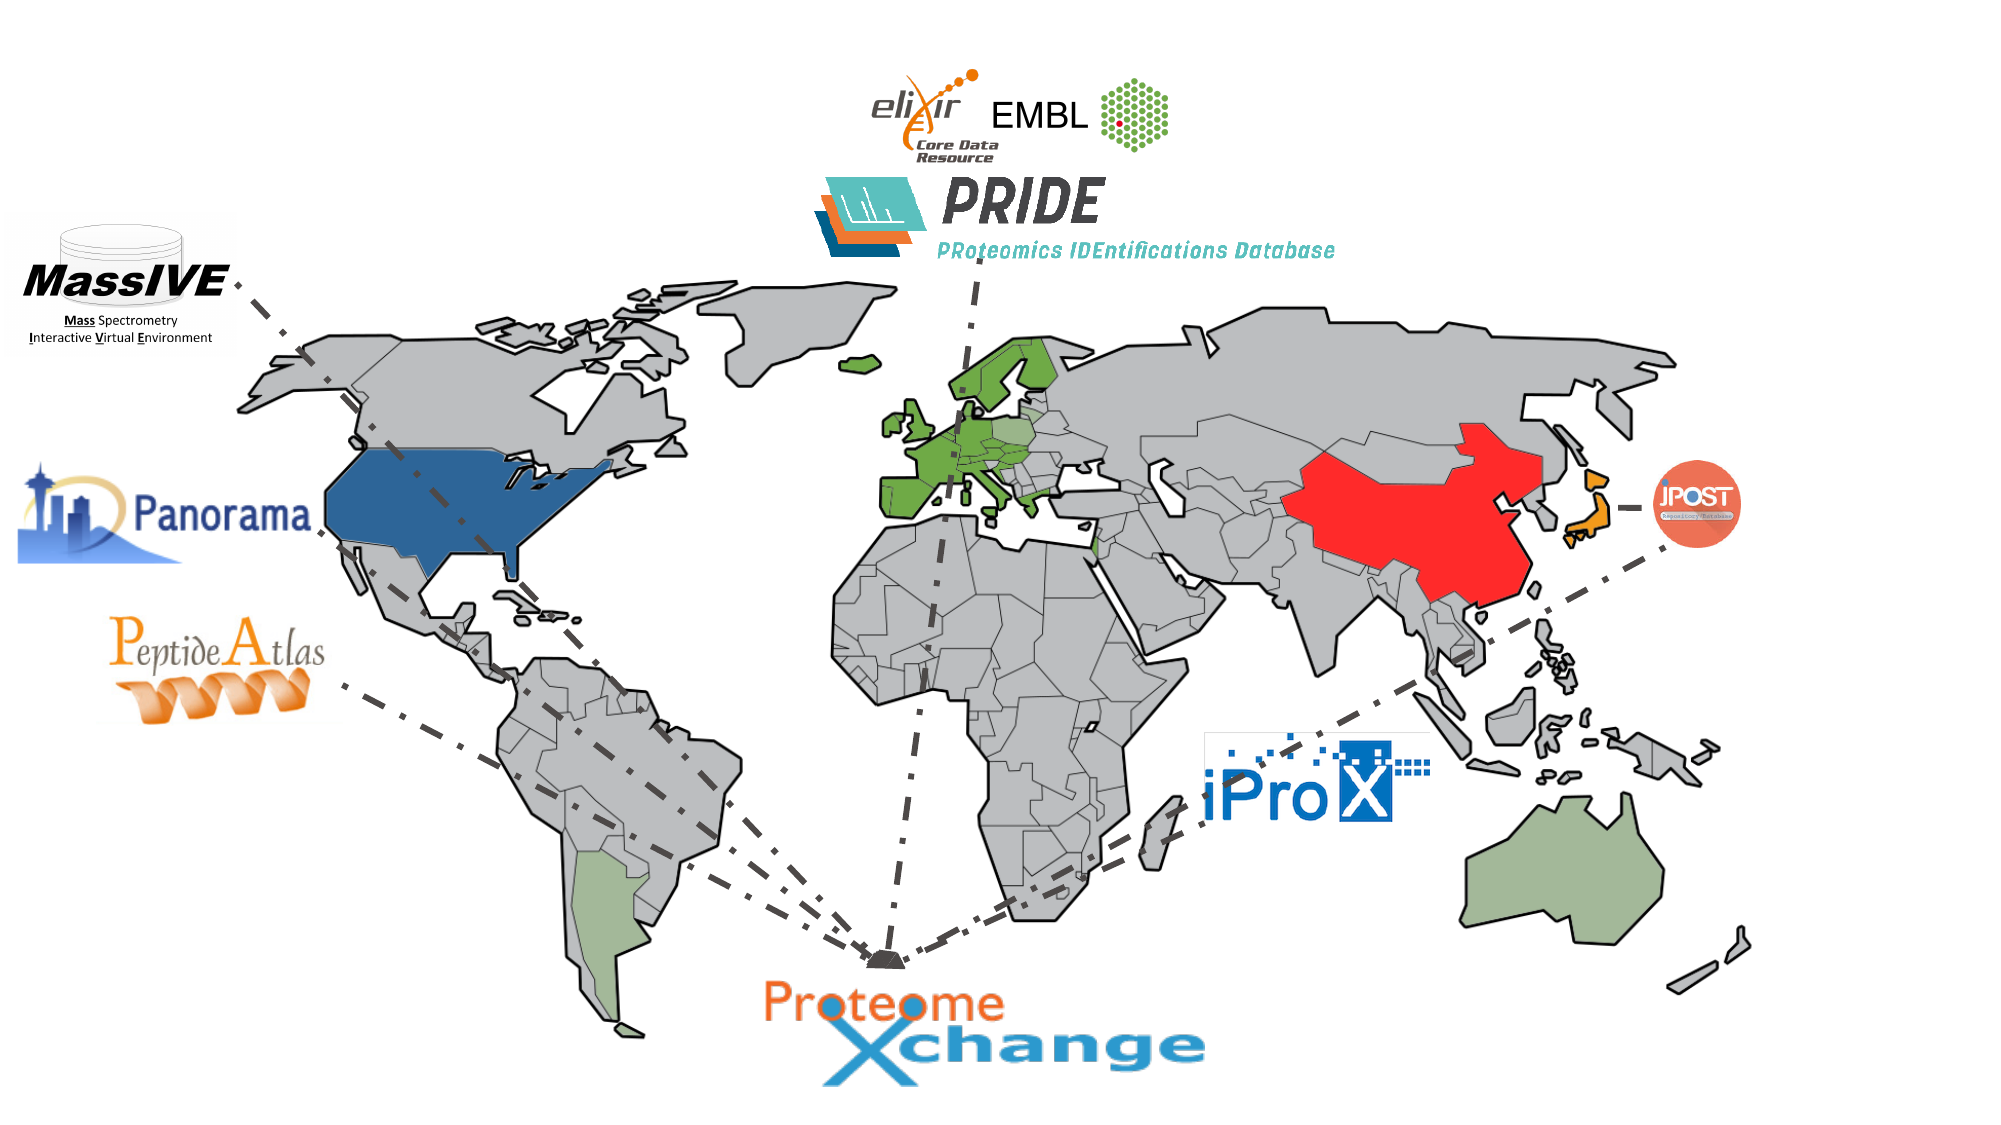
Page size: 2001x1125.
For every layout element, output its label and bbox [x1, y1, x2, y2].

picture [866, 64, 1170, 166]
picture [4, 177, 1772, 1100]
